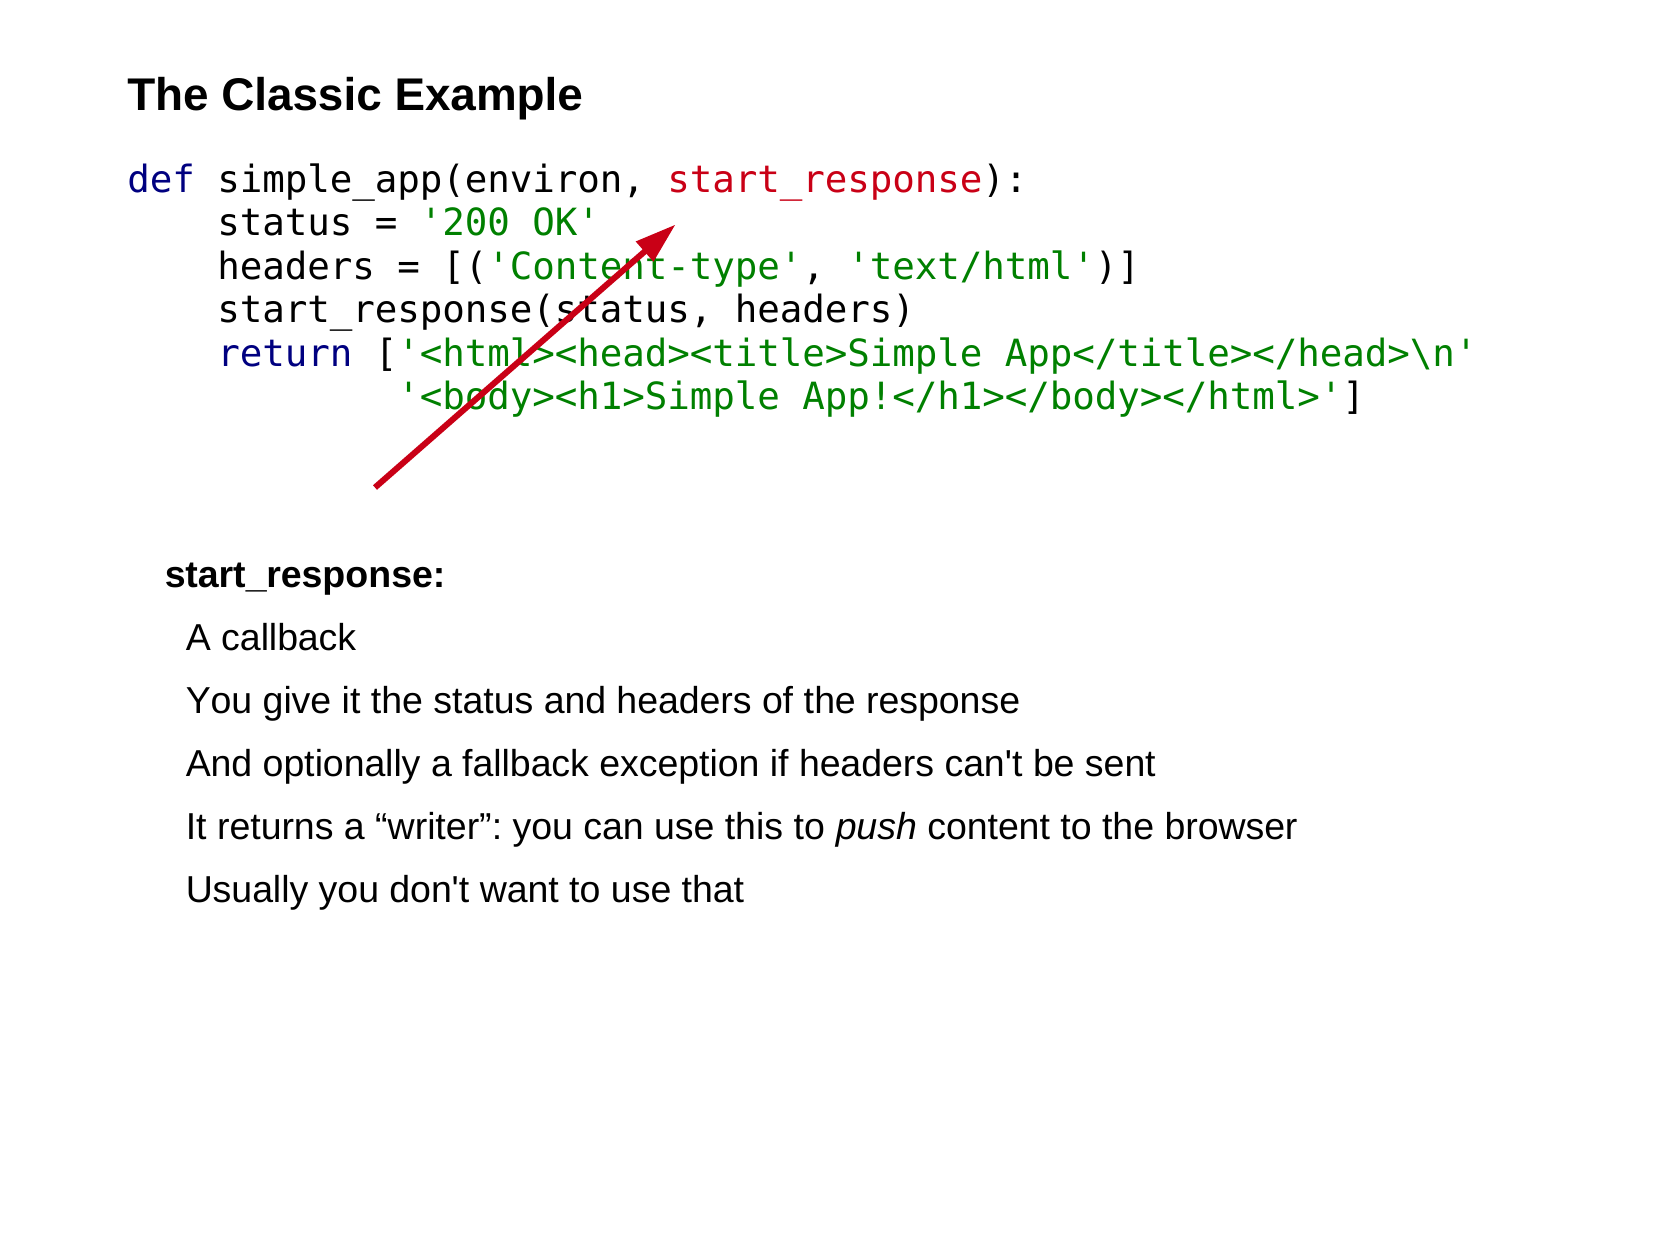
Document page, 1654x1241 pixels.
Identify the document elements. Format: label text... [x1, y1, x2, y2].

text_box start_response: A callback You give it the status and headers of the response And optionally a fallback exception if headers can't be sent It returns a “writer”: you can use this to push content to the browser Usually you don't want to use that [150, 525, 1576, 897]
text_box The Classic Example [112, 61, 590, 128]
text_box def simple_app(environ, start_response): status = '200 OK' headers = [('Content-type', 'text/html')] start_response(status, headers) return ['<html><head><title>Simple App</title></head>\n' '<body><h1>Simple App!</h1></body></html>'] [112, 150, 1538, 455]
